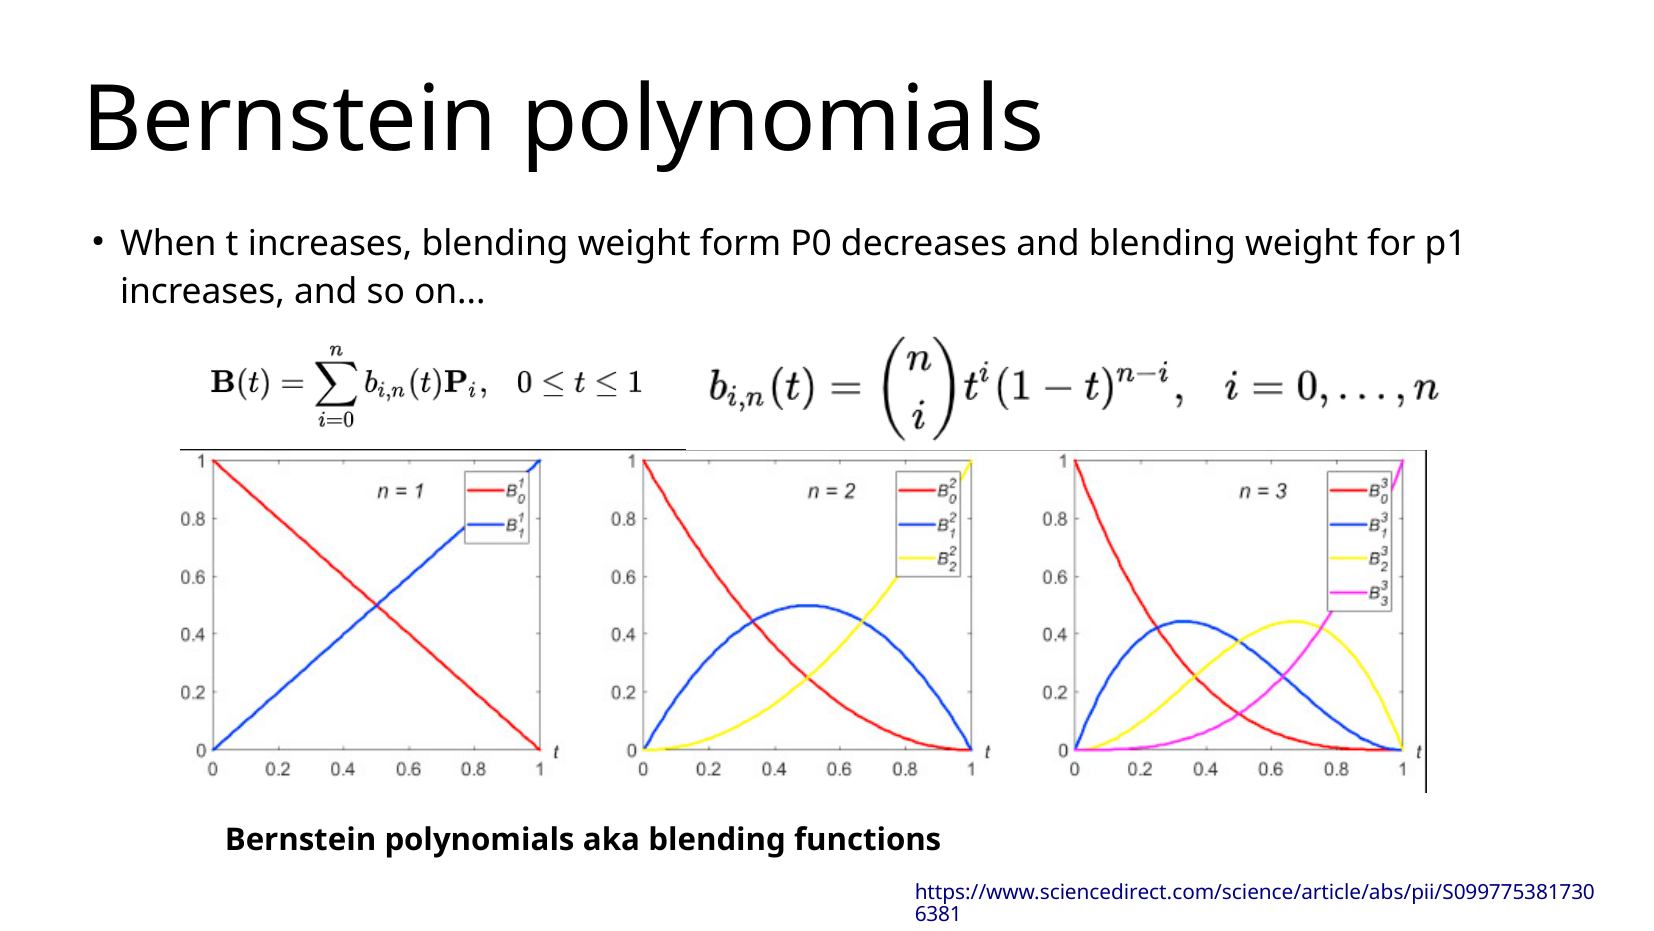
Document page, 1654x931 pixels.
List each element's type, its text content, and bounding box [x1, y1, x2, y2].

list When t increases, blending weight form P0 decreases and blending weight for p1 increases, and so on... [82, 217, 1571, 316]
picture [182, 325, 661, 436]
title Bernstein polynomials [82, 37, 1571, 193]
text_box Bernstein polynomials aka blending functions [210, 810, 1072, 871]
text_box https://www.sciencedirect.com/science/article/abs/pii/S0997753817306381 [900, 870, 1621, 911]
picture [180, 316, 1471, 793]
